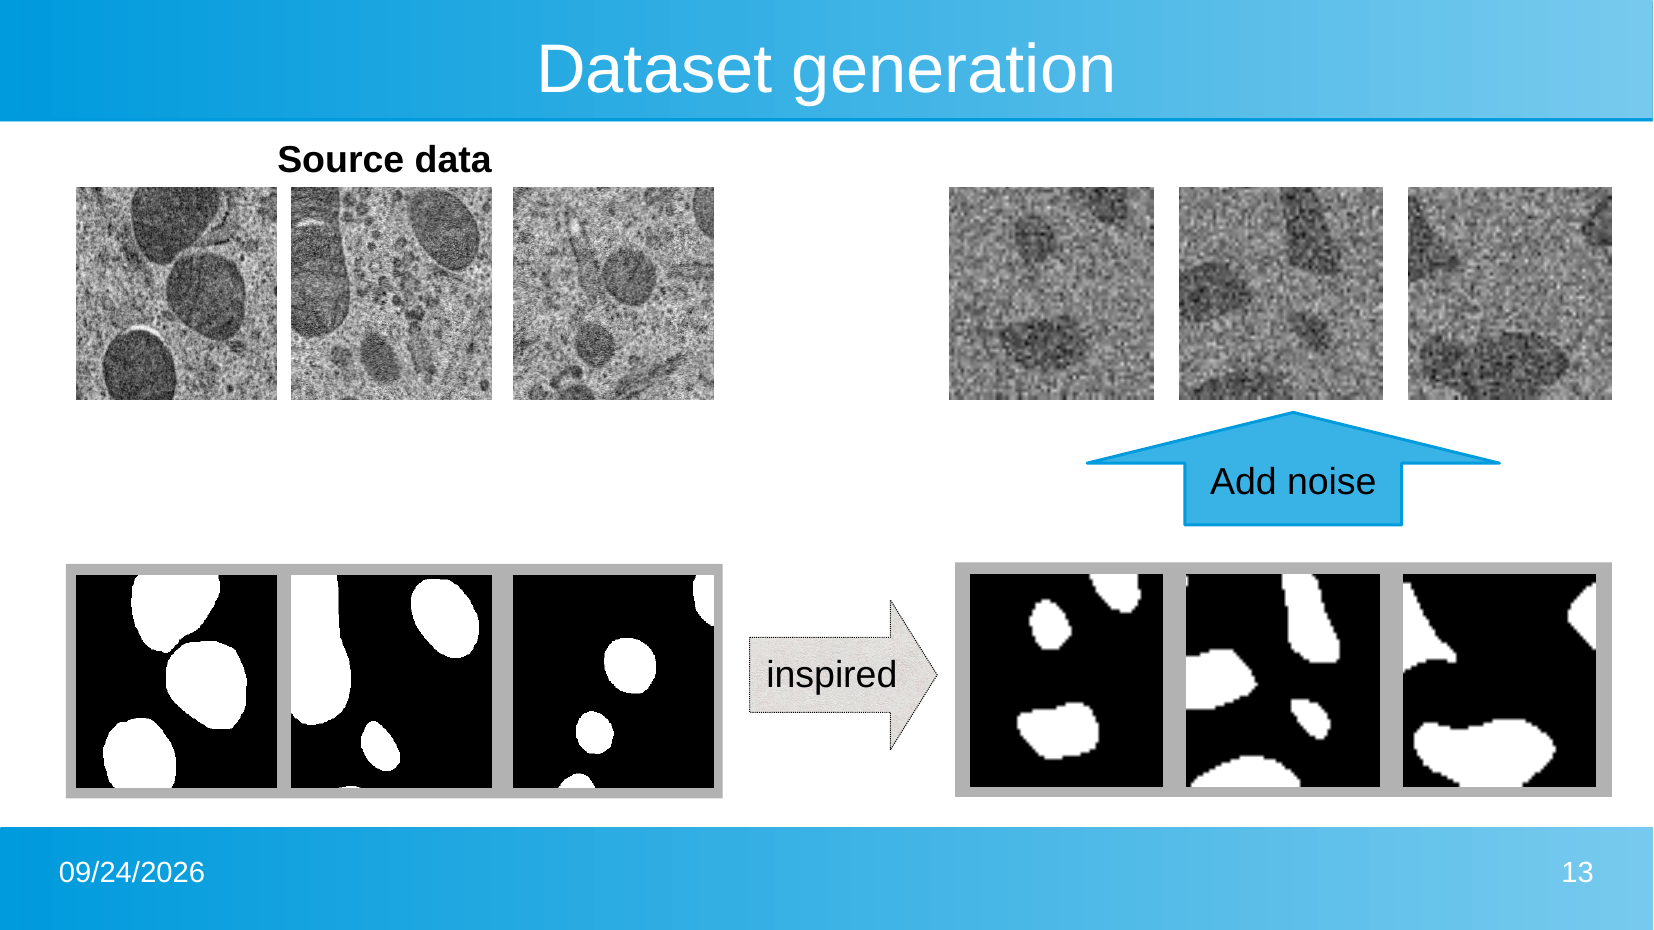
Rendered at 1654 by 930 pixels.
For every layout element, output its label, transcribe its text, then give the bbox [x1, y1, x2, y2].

picture [291, 188, 492, 400]
title Dataset generation [58, 29, 1594, 108]
picture [291, 575, 492, 789]
text_box Source data [262, 130, 526, 188]
text_box [955, 562, 1612, 797]
picture [76, 575, 277, 789]
picture [513, 187, 714, 400]
picture [76, 187, 277, 400]
text_box inspired [749, 599, 938, 750]
picture [1408, 187, 1612, 400]
text_box Add noise [1087, 412, 1500, 525]
picture [1186, 574, 1380, 787]
picture [1179, 187, 1383, 400]
picture [1403, 574, 1596, 787]
picture [970, 574, 1163, 787]
text_box [65, 563, 723, 799]
picture [513, 575, 714, 789]
picture [949, 187, 1154, 400]
